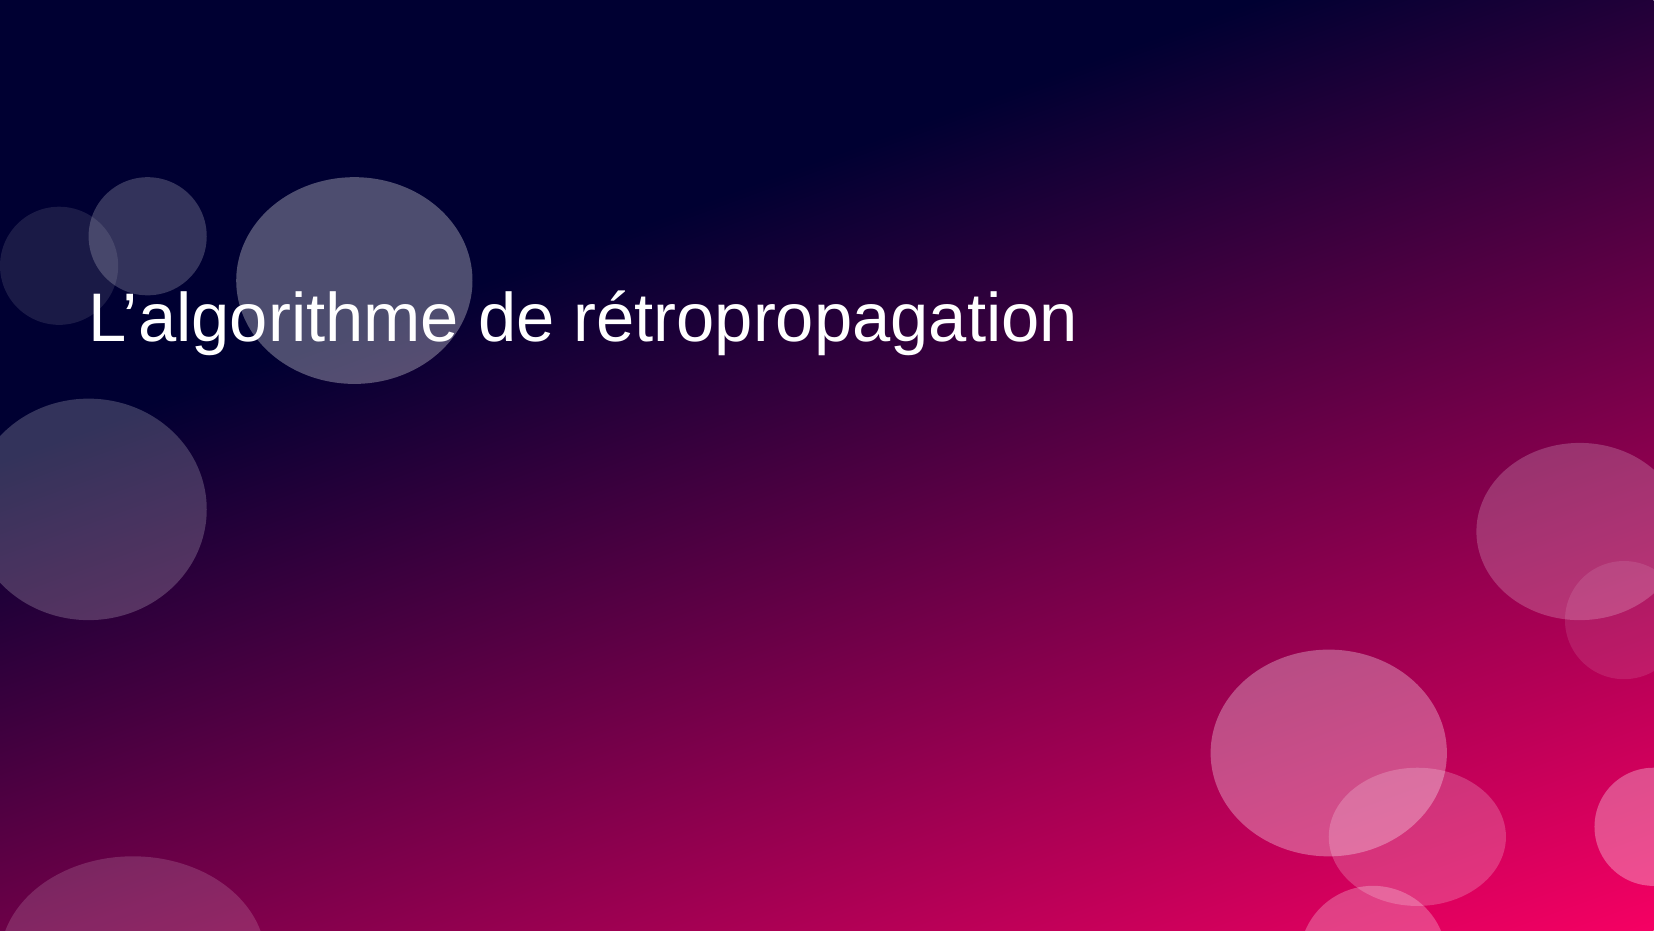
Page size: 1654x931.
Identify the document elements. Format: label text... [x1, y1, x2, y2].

title L’algorithme de rétropropagation [88, 236, 1565, 399]
